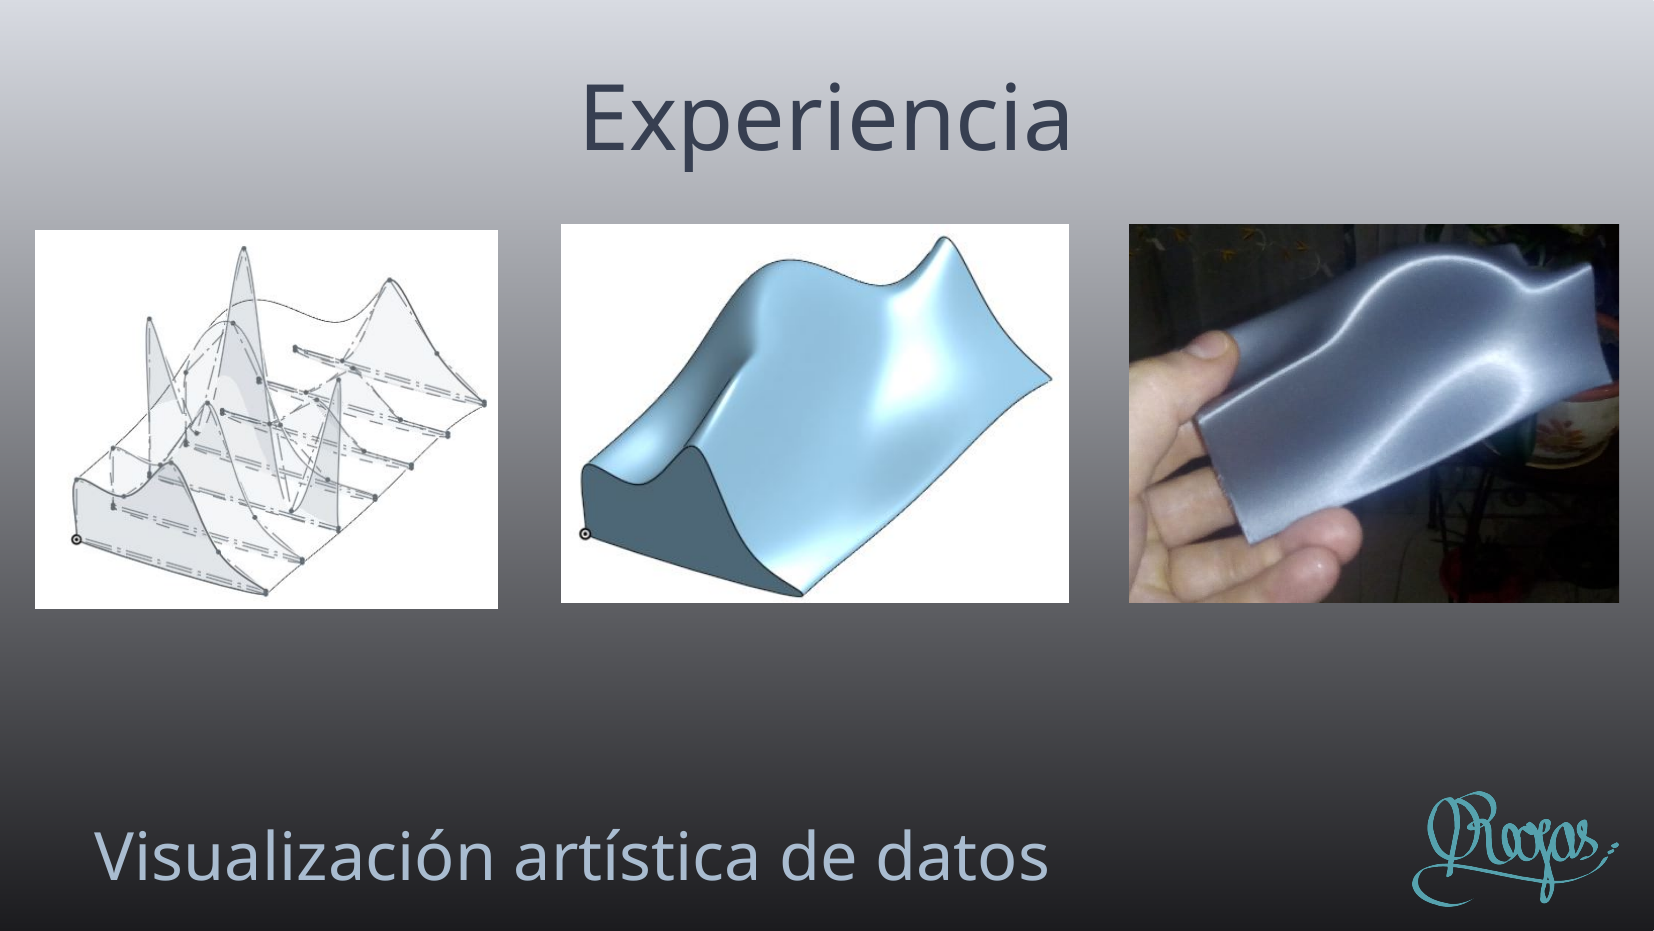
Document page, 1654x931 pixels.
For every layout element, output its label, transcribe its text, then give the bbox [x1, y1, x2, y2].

picture [1412, 791, 1619, 907]
picture [1129, 224, 1620, 603]
picture [35, 230, 498, 609]
list Visualización artística de datos [94, 809, 1170, 916]
picture [561, 224, 1069, 603]
title Experiencia [82, 37, 1571, 193]
